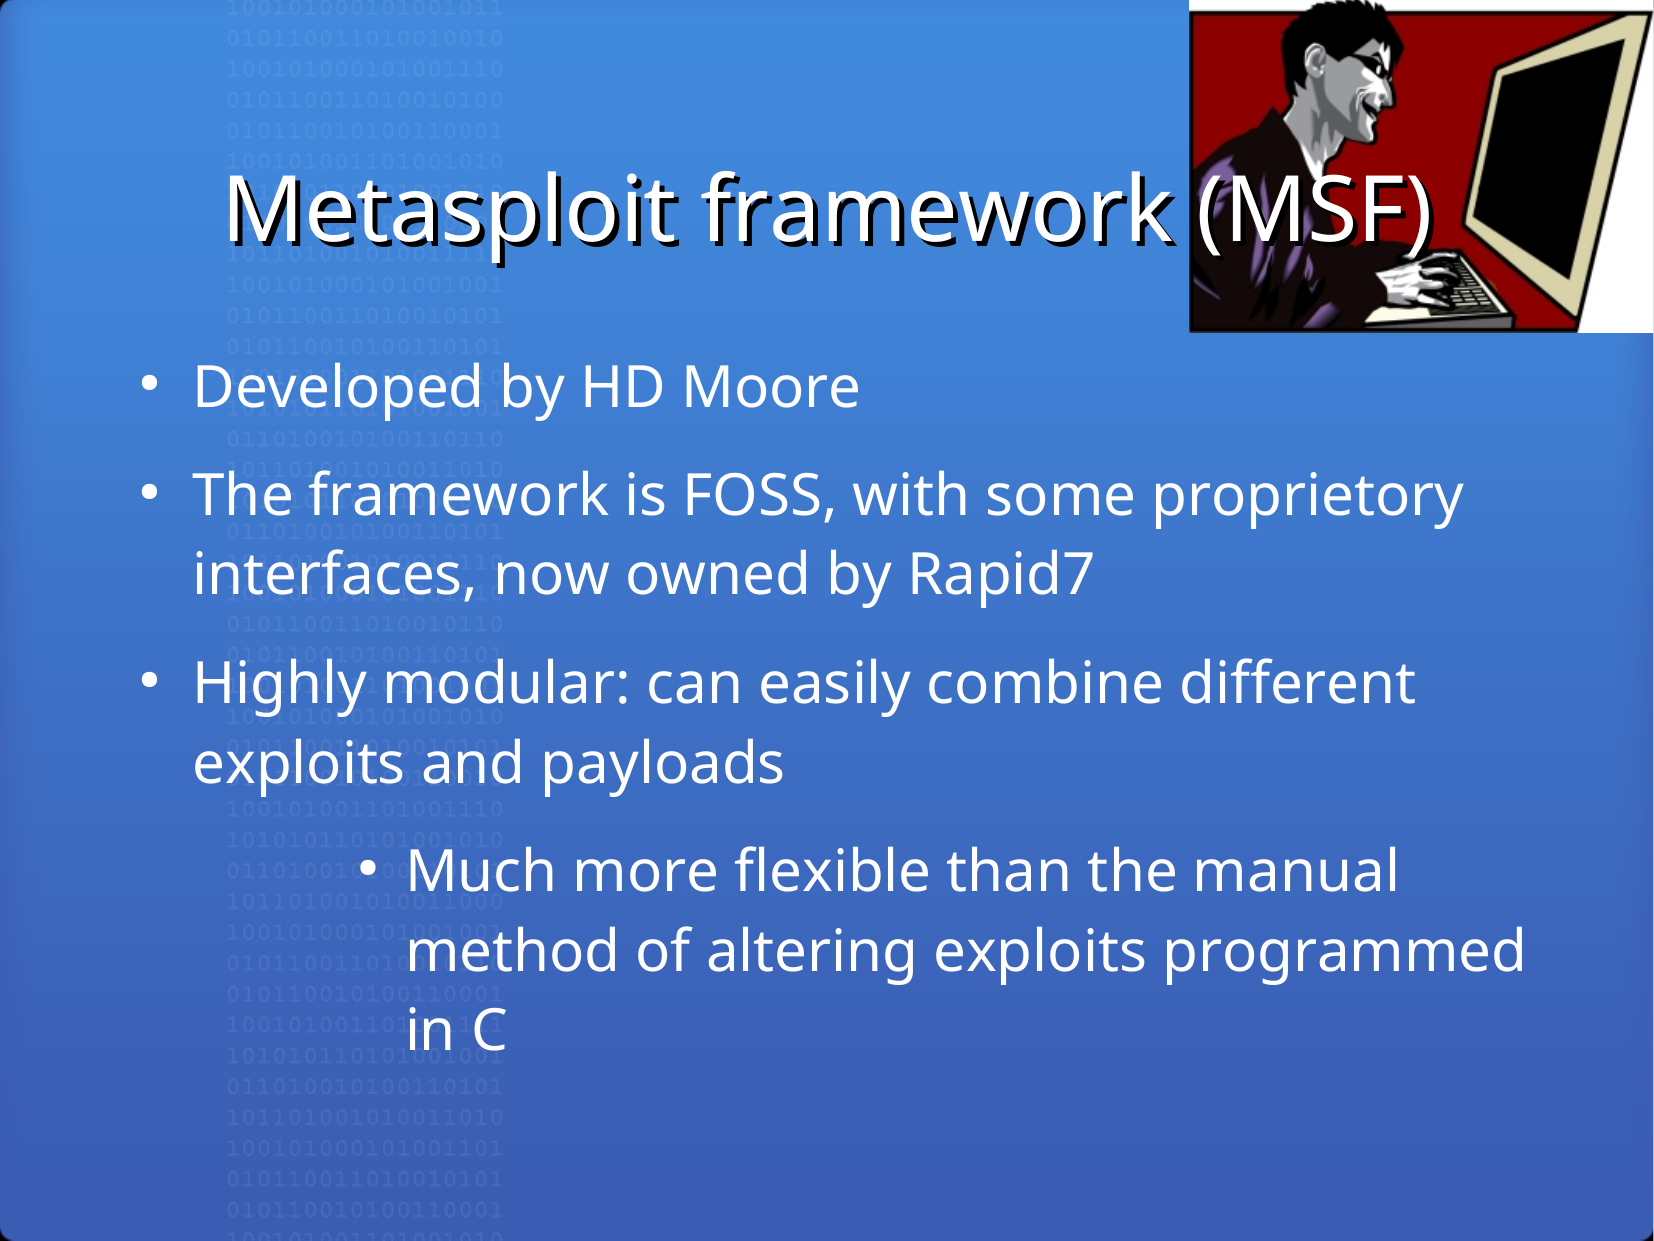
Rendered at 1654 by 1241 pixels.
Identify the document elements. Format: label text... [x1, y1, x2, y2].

picture [0, 0, 1654, 1241]
title Metasploit framework (MSF) [121, 102, 1534, 310]
list Developed by HD Moore The framework is FOSS, with some proprietory interfaces, now owned by Rapid7 Highly modular: can easily combine different exploits and payloads Much more flexible than the manual method of altering exploits programmed in C [121, 344, 1534, 1127]
